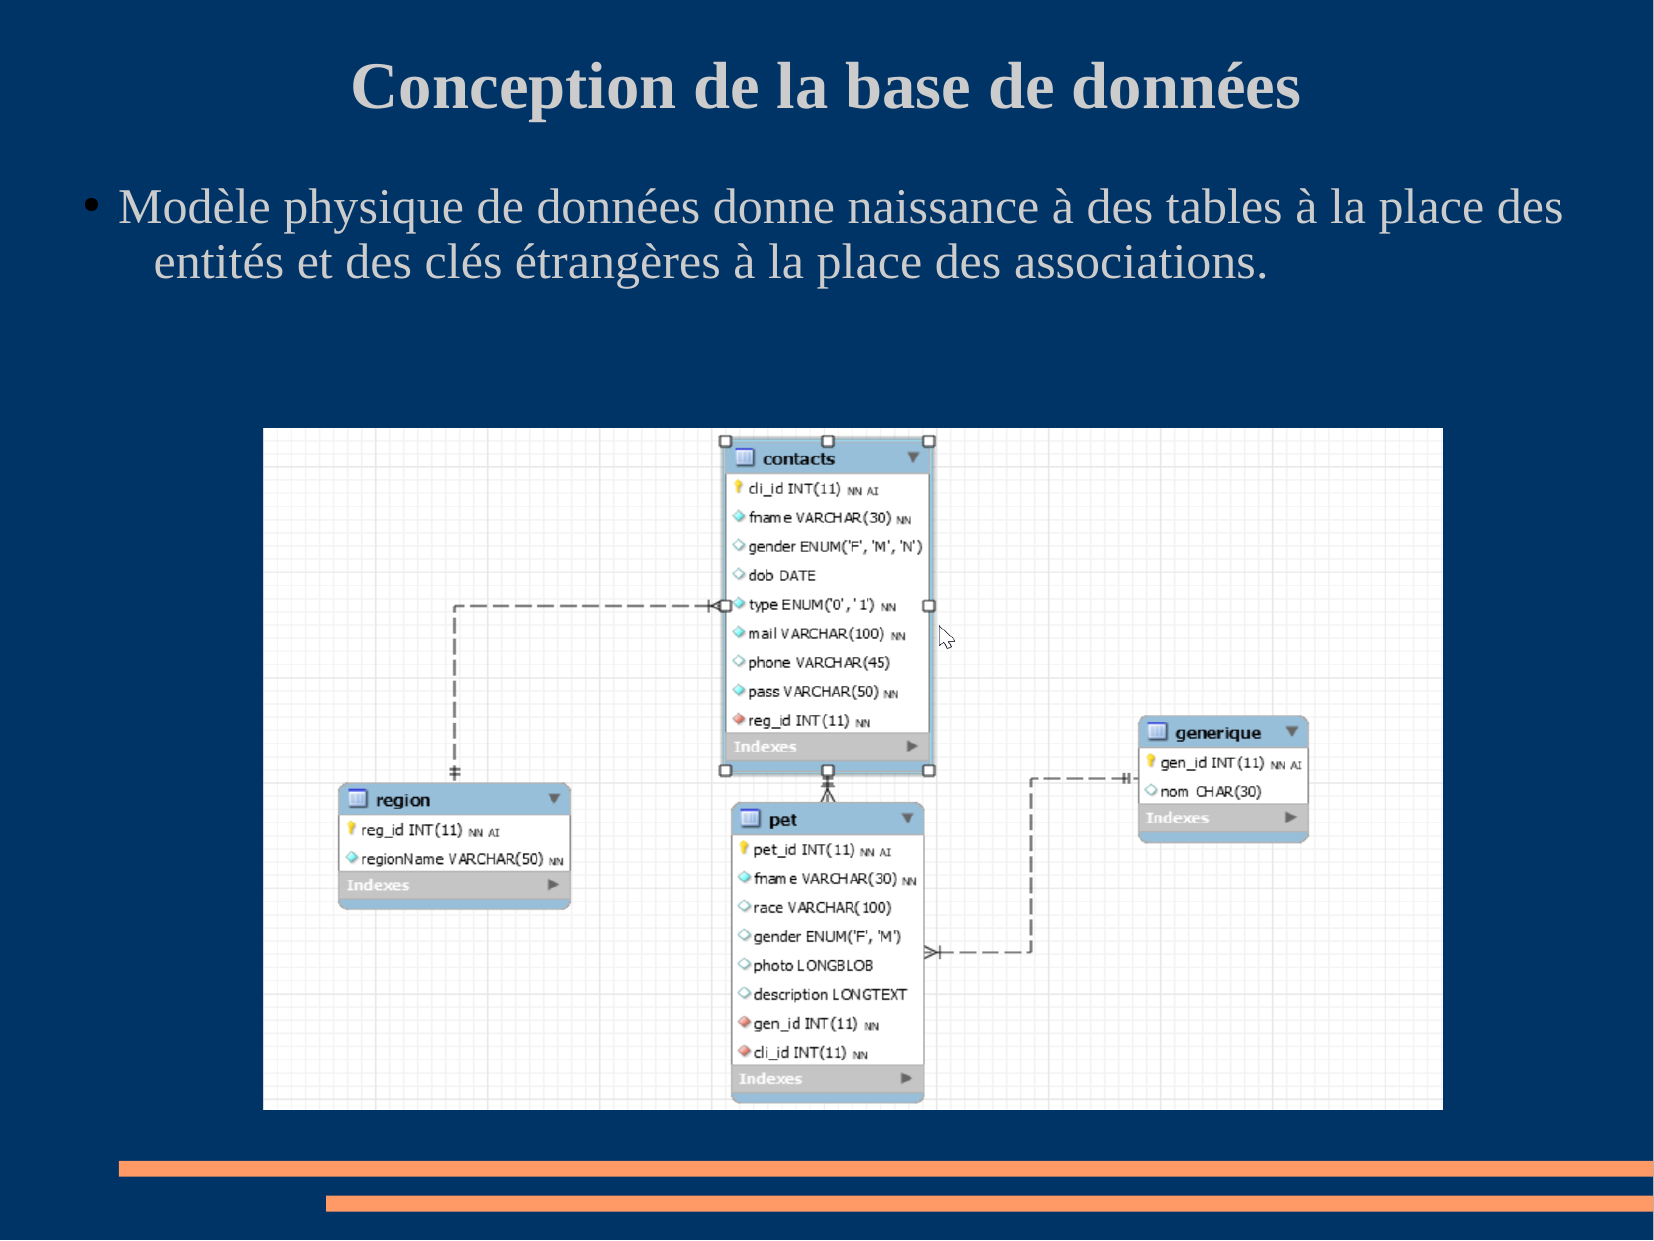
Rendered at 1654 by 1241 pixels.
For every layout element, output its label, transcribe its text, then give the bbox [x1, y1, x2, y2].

subtitle Conception de la base de données Modèle physique de données donne naissance à des tables à la place des entités et des clés étrangères à la place des associations. [82, 49, 1571, 1109]
